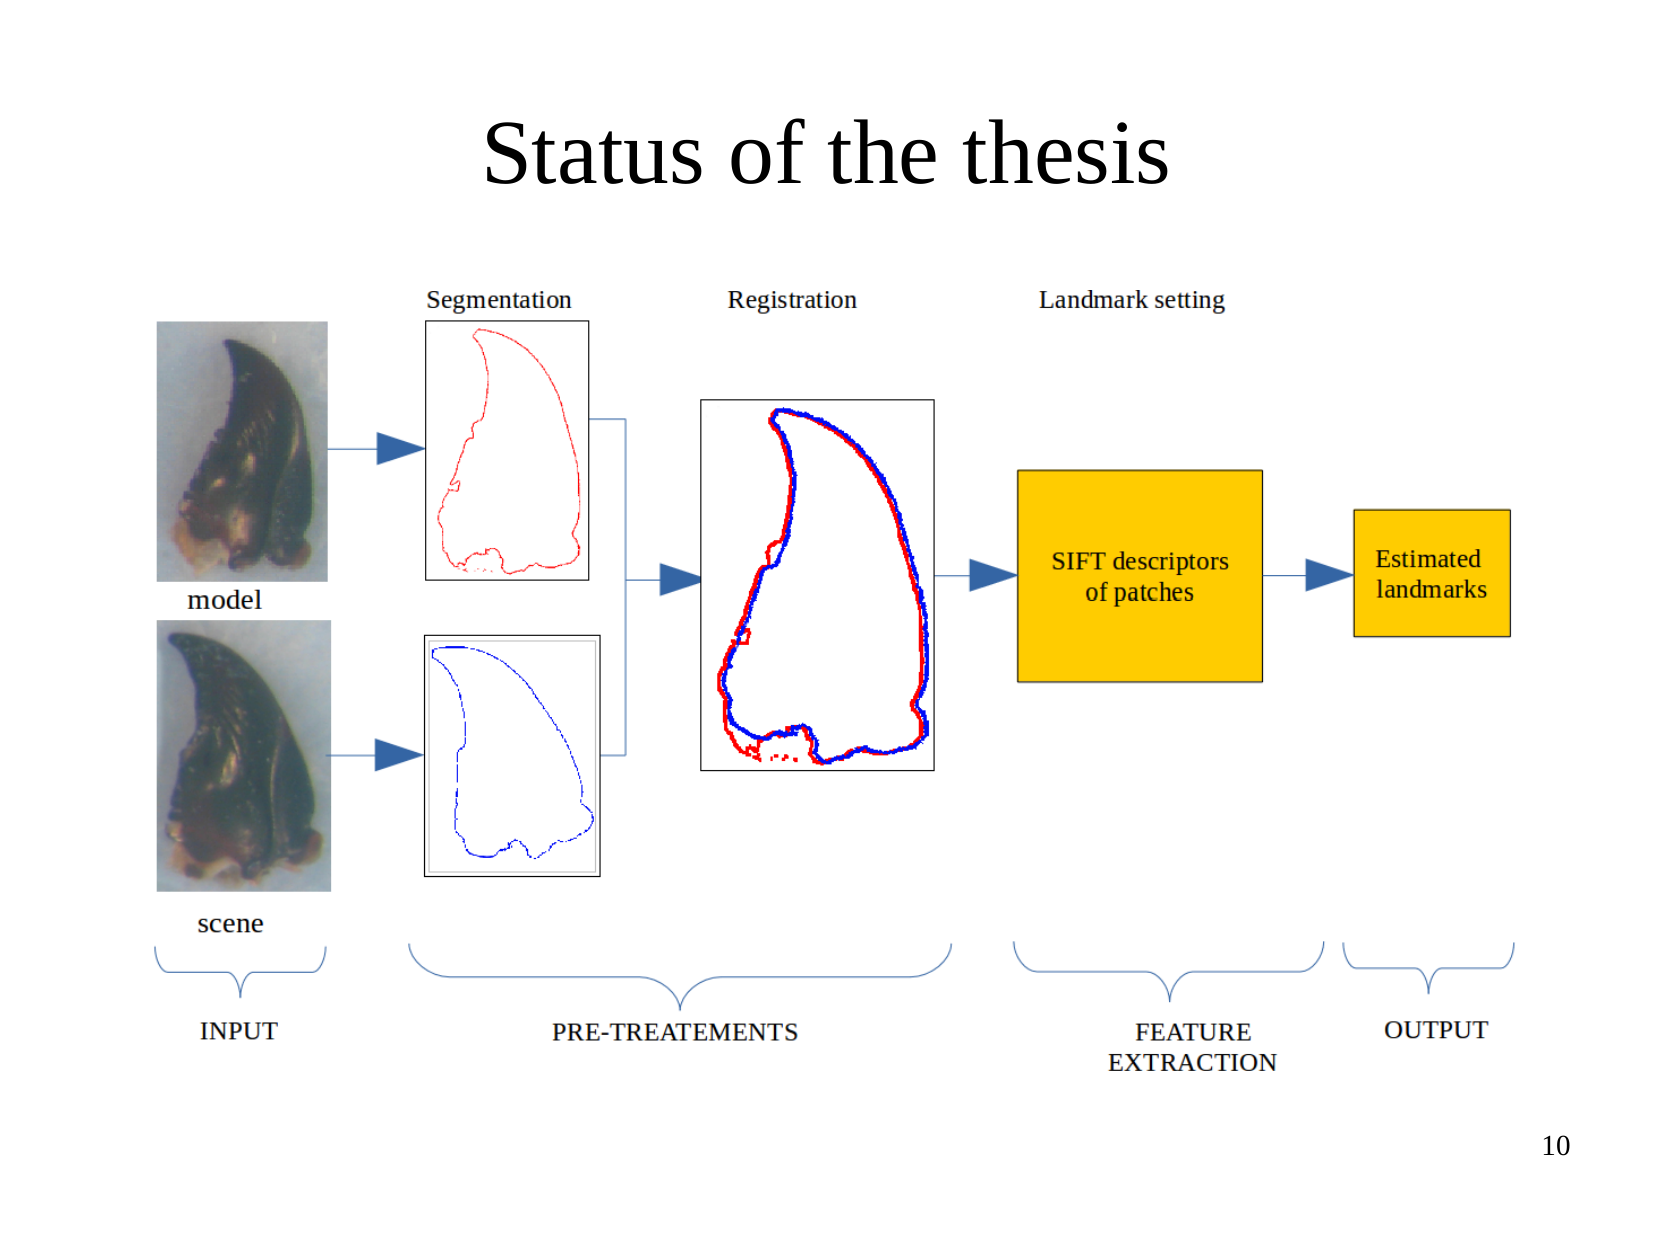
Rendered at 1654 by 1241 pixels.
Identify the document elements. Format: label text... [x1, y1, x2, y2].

title Status of the thesis [82, 49, 1571, 257]
picture [150, 290, 1519, 1081]
